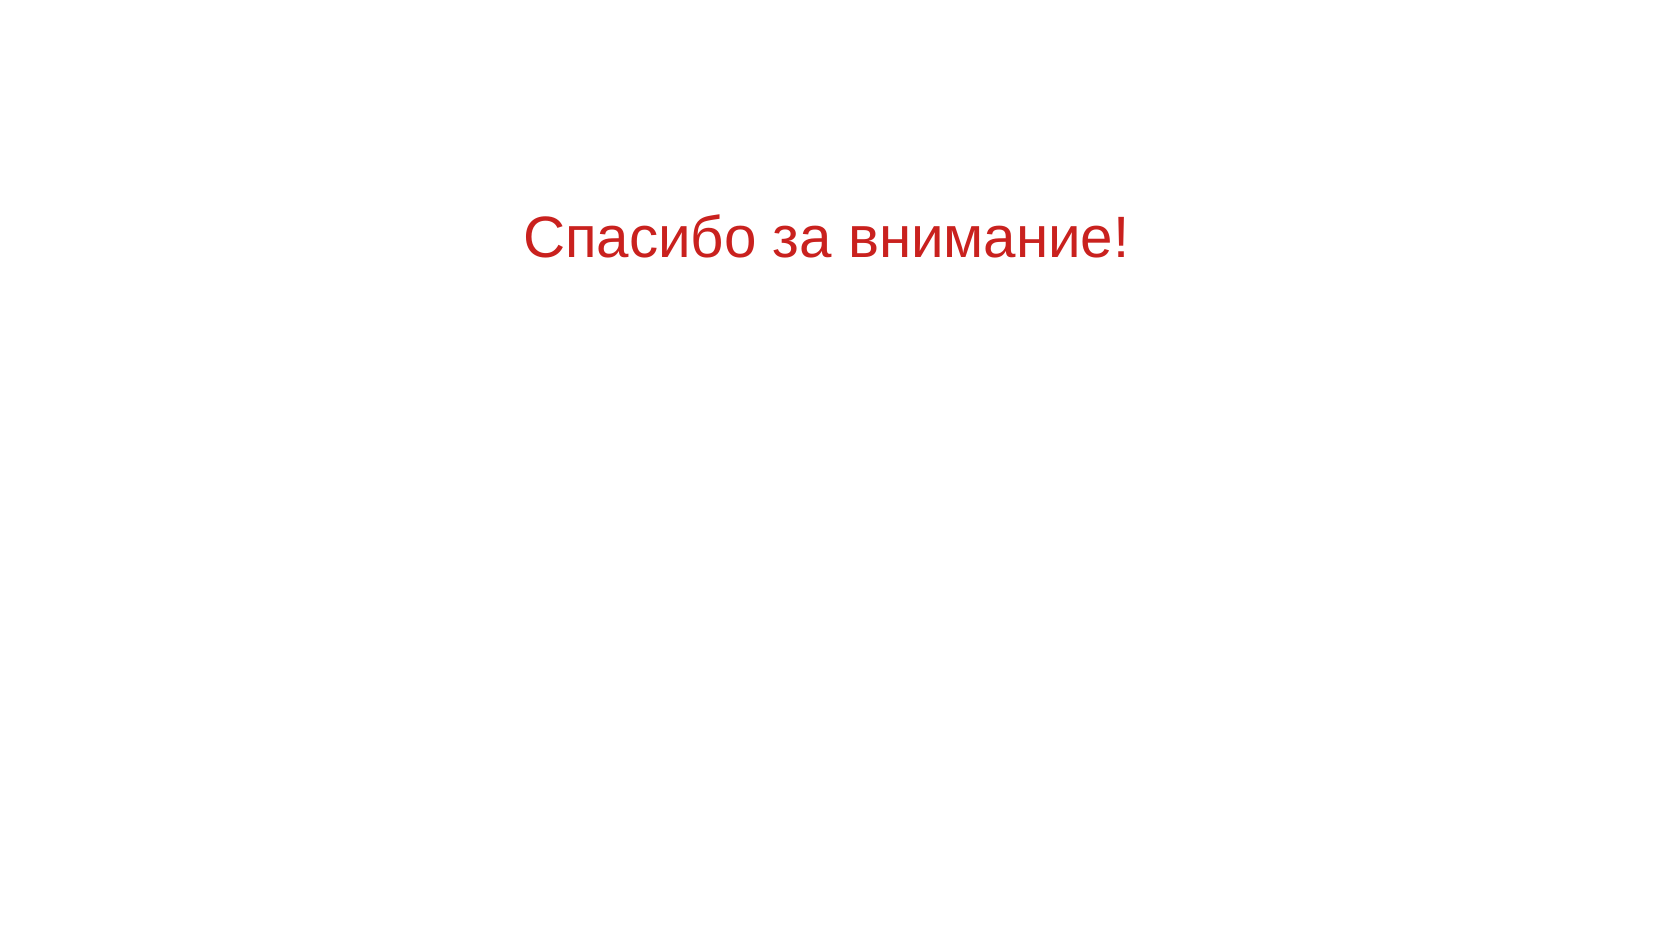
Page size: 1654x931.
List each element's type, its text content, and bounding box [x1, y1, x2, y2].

title Спасибо за внимание! [82, 37, 1571, 502]
